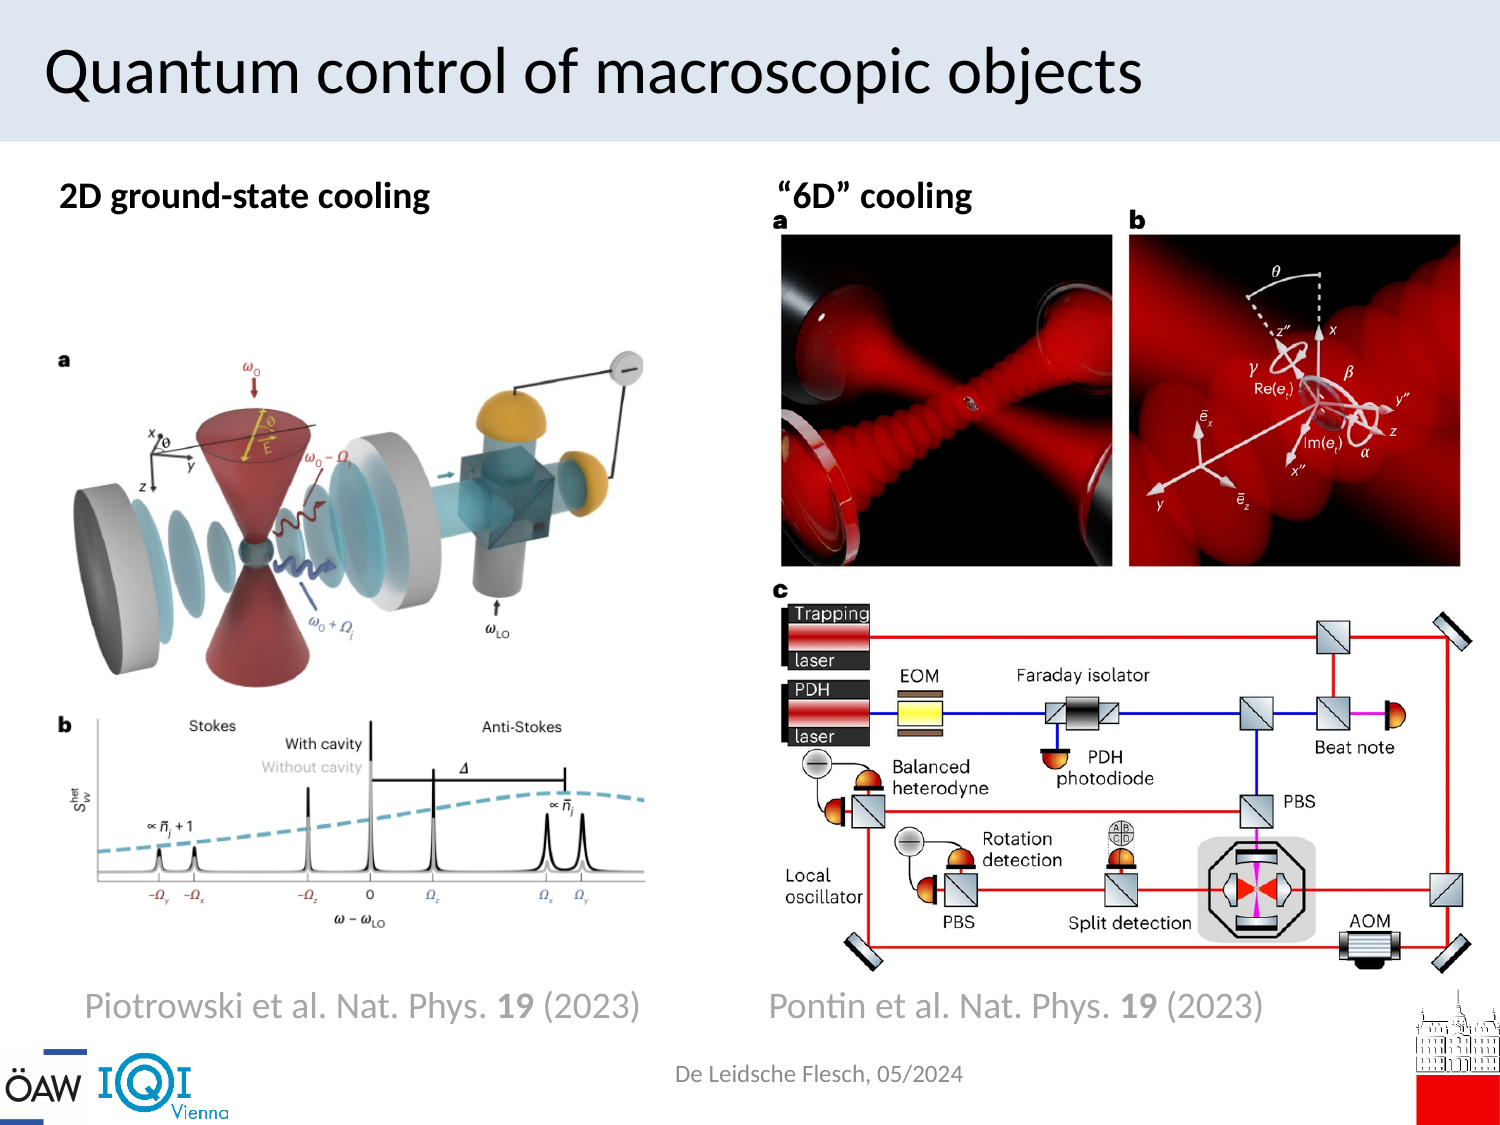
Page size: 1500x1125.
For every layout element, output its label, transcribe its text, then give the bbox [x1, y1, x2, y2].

text_box Piotrowski et al. Nat. Phys. 19 (2023) [69, 974, 753, 1019]
text_box “6D” cooling [761, 163, 1475, 224]
text_box Pontin et al. Nat. Phys. 19 (2023) [753, 974, 1500, 1019]
picture [94, 1049, 234, 1124]
picture [0, 1049, 87, 1125]
title Quantum control of macroscopic objects [29, 7, 1317, 126]
picture [50, 334, 661, 936]
picture [750, 205, 1500, 980]
text_box 2D ground-state cooling [44, 163, 757, 224]
picture [1416, 1019, 1500, 1125]
